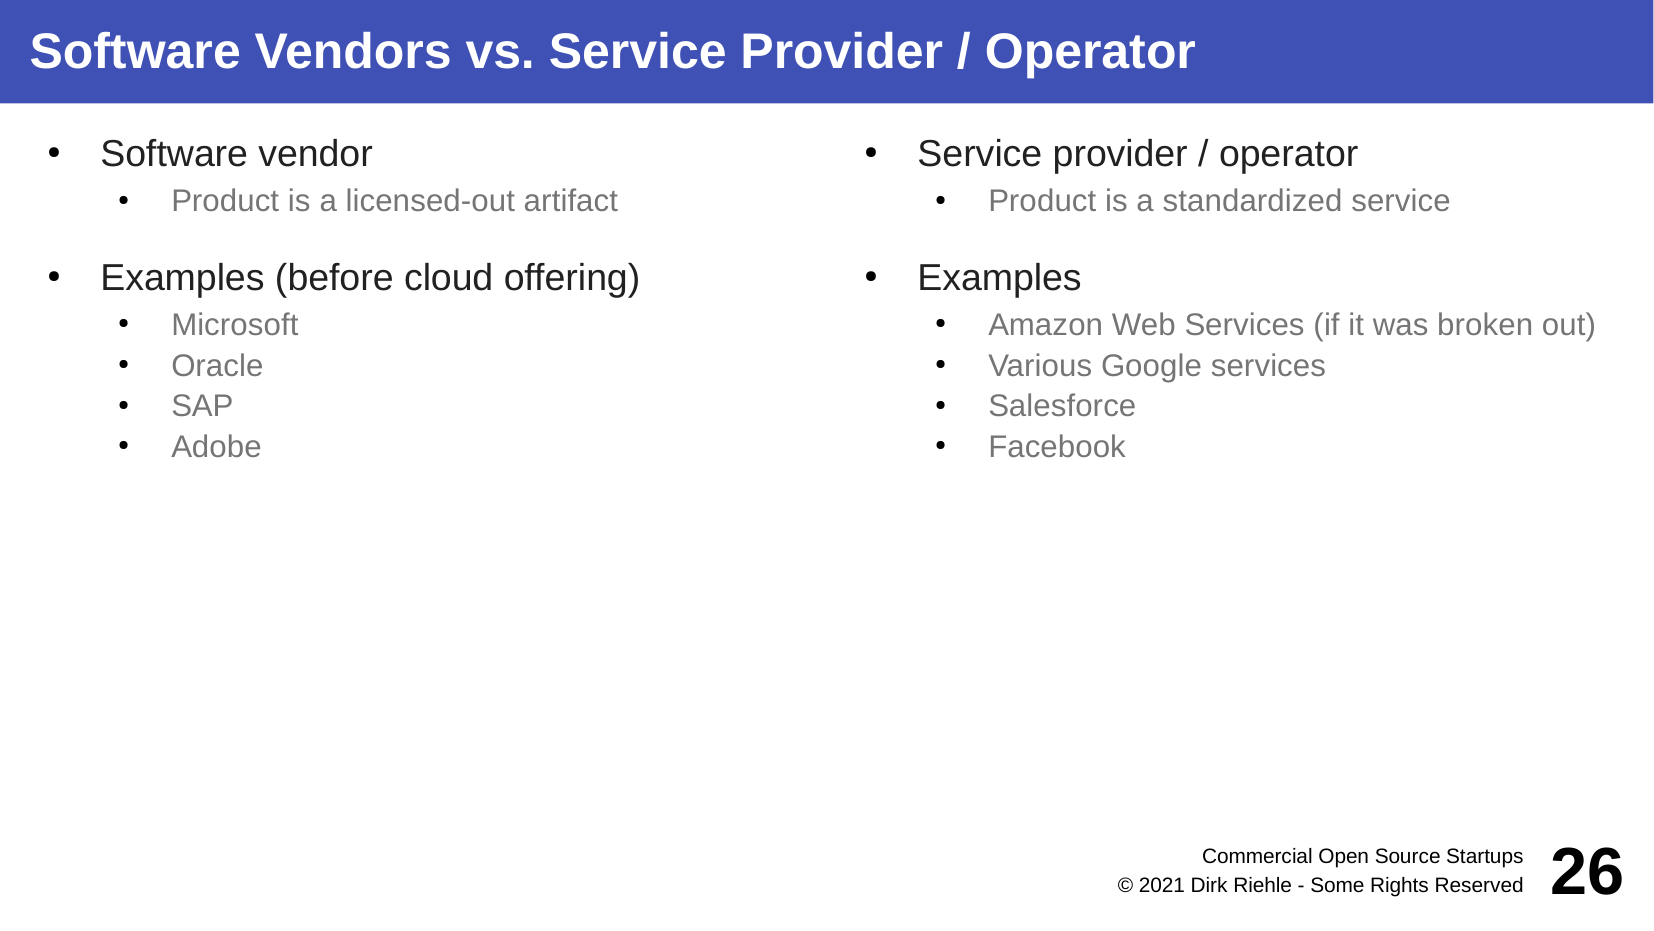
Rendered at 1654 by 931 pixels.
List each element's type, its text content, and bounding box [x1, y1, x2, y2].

list Service provider / operator Product is a standardized service Examples Amazon Web Services (if it was broken out) Various Google services Salesforce Facebook [846, 132, 1625, 813]
title Software Vendors vs. Service Provider / Operator [0, 0, 1654, 104]
list Software vendor Product is a licensed-out artifact Examples (before cloud offering) Microsoft Oracle SAP Adobe [29, 132, 808, 813]
